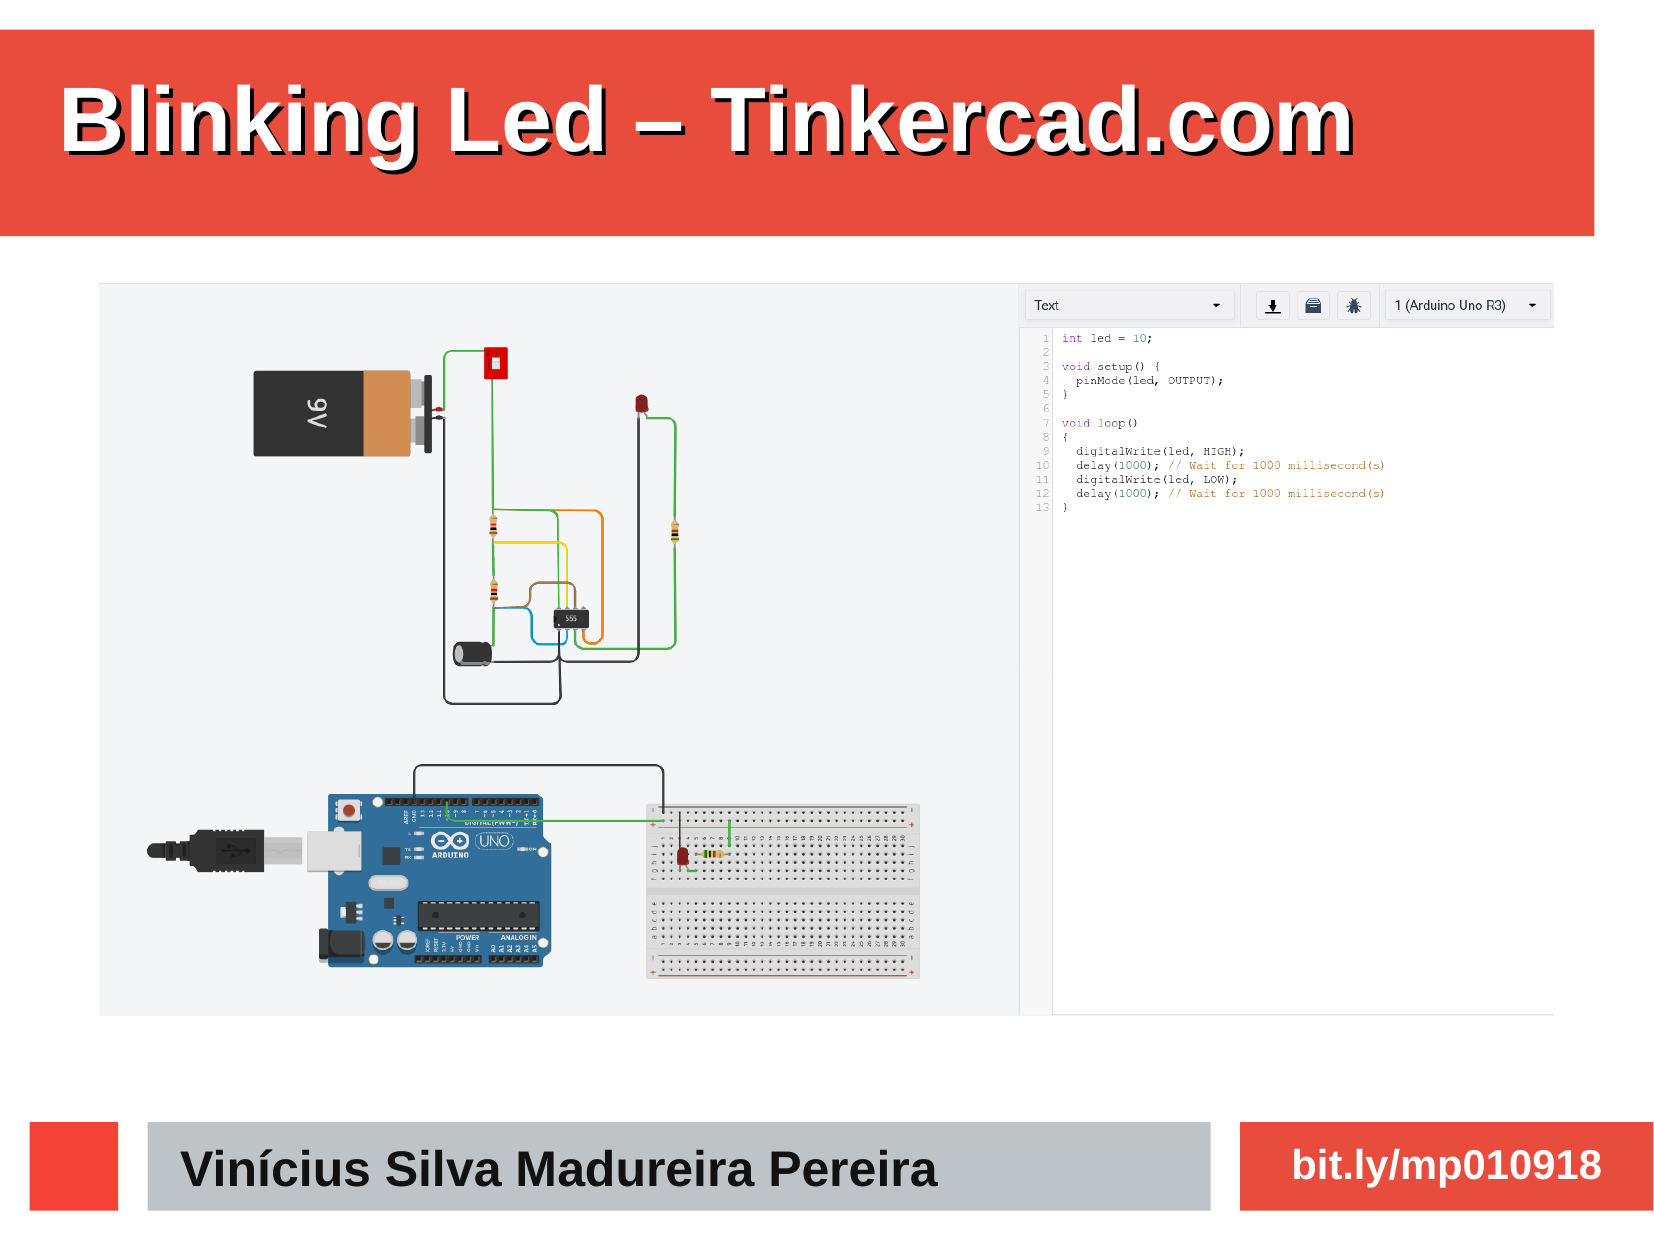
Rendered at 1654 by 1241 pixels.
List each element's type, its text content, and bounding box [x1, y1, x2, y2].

picture [99, 283, 1554, 1016]
text_box bit.ly/mp010918 [1228, 1133, 1654, 1205]
title Blinking Led – Tinkercad.com [59, 23, 1595, 172]
text_box Vinícius Silva Madureira Pereira [165, 1133, 1170, 1205]
